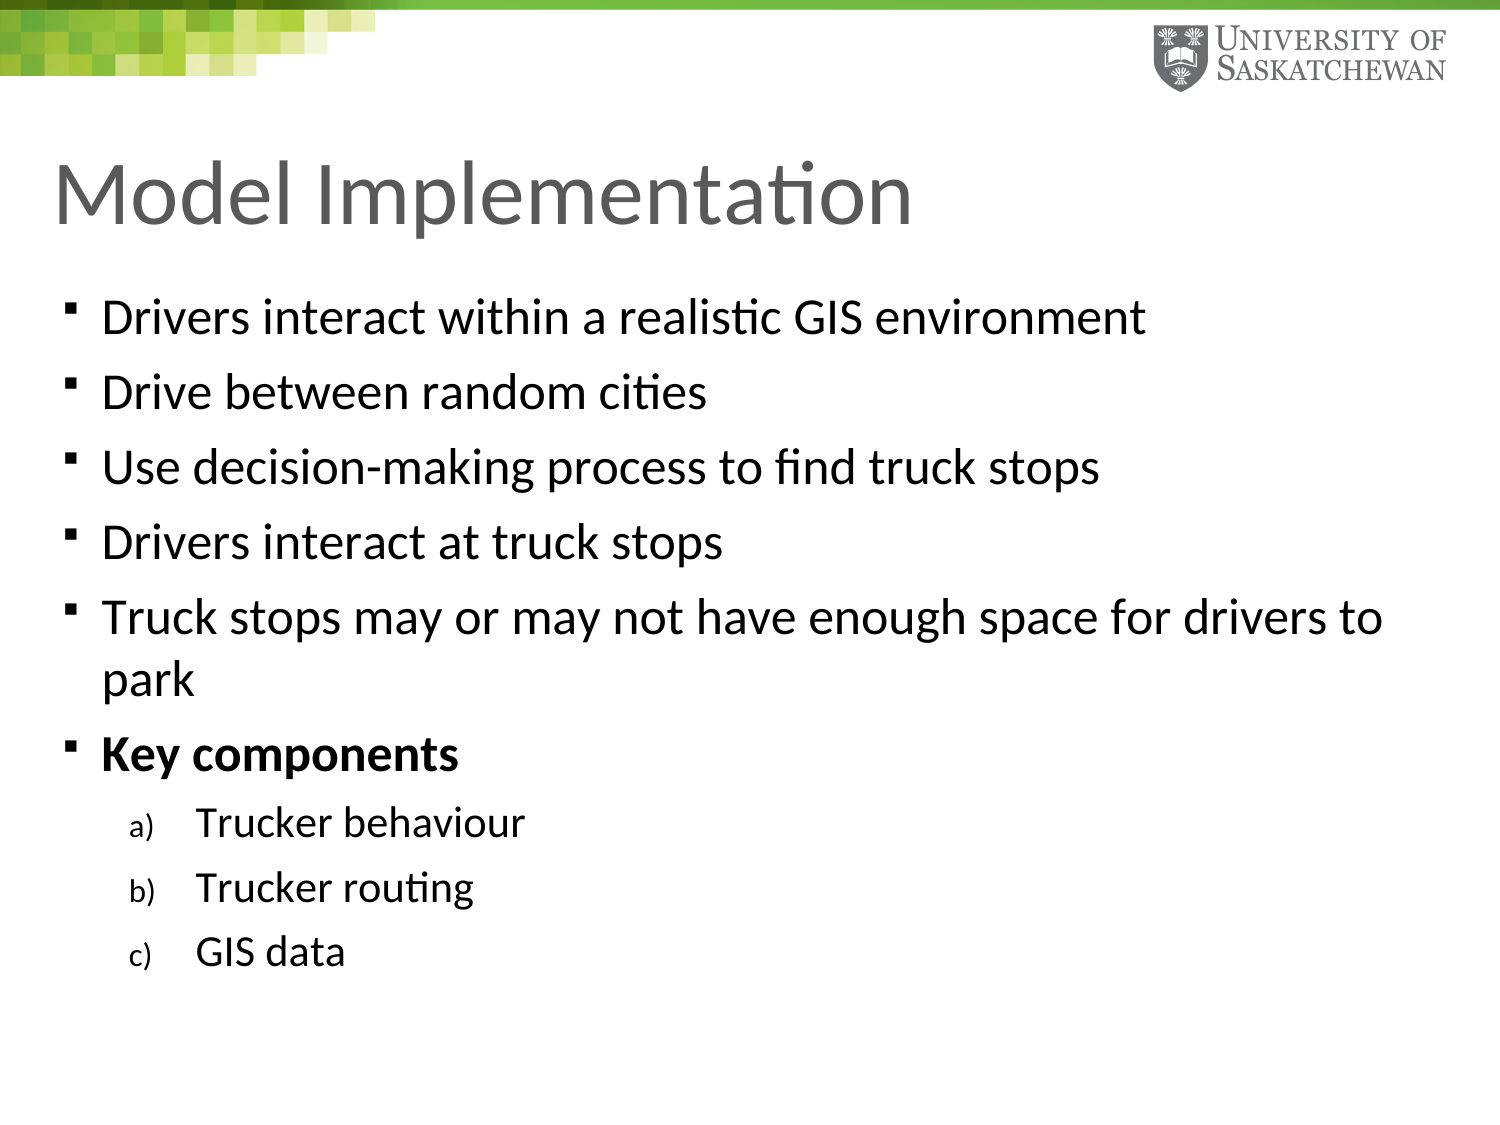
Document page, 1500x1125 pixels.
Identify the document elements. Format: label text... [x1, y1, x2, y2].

picture [0, 0, 1500, 397]
title Model Implementation [37, 124, 1441, 251]
list Drivers interact within a realistic GIS environment Drive between random cities Use decision-making process to find truck stops Drivers interact at truck stops Truck stops may or may not have enough space for drivers to park Key components Trucker behaviour Trucker routing GIS data [47, 274, 1450, 988]
